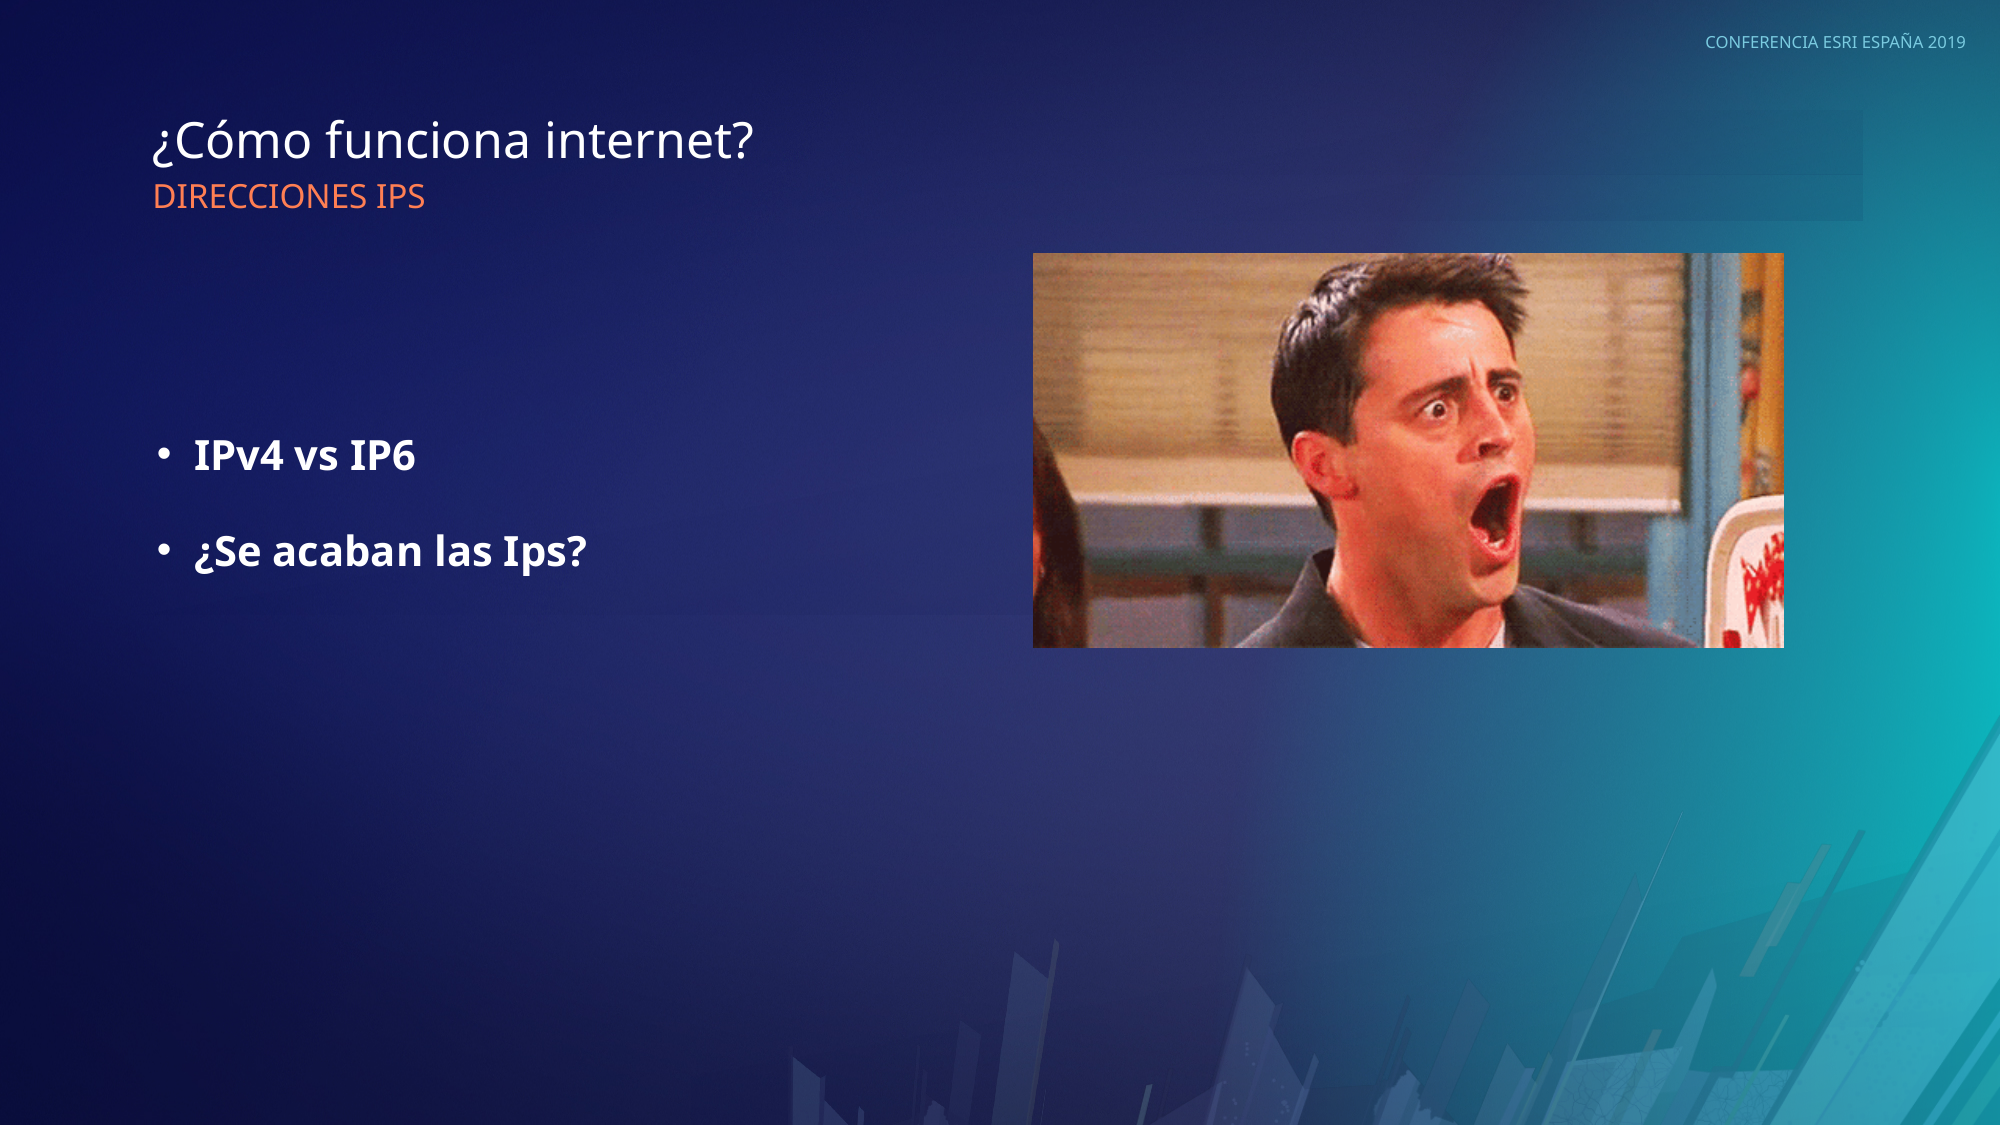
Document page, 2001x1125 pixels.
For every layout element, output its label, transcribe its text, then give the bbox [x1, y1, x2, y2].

list DIRECCIONES IPS [137, 174, 1863, 221]
title ¿Cómo funciona internet? [137, 110, 1863, 174]
picture [0, 0, 2000, 1125]
list IPv4 vs IP6 ¿Se acaban las Ips? [141, 292, 1033, 615]
